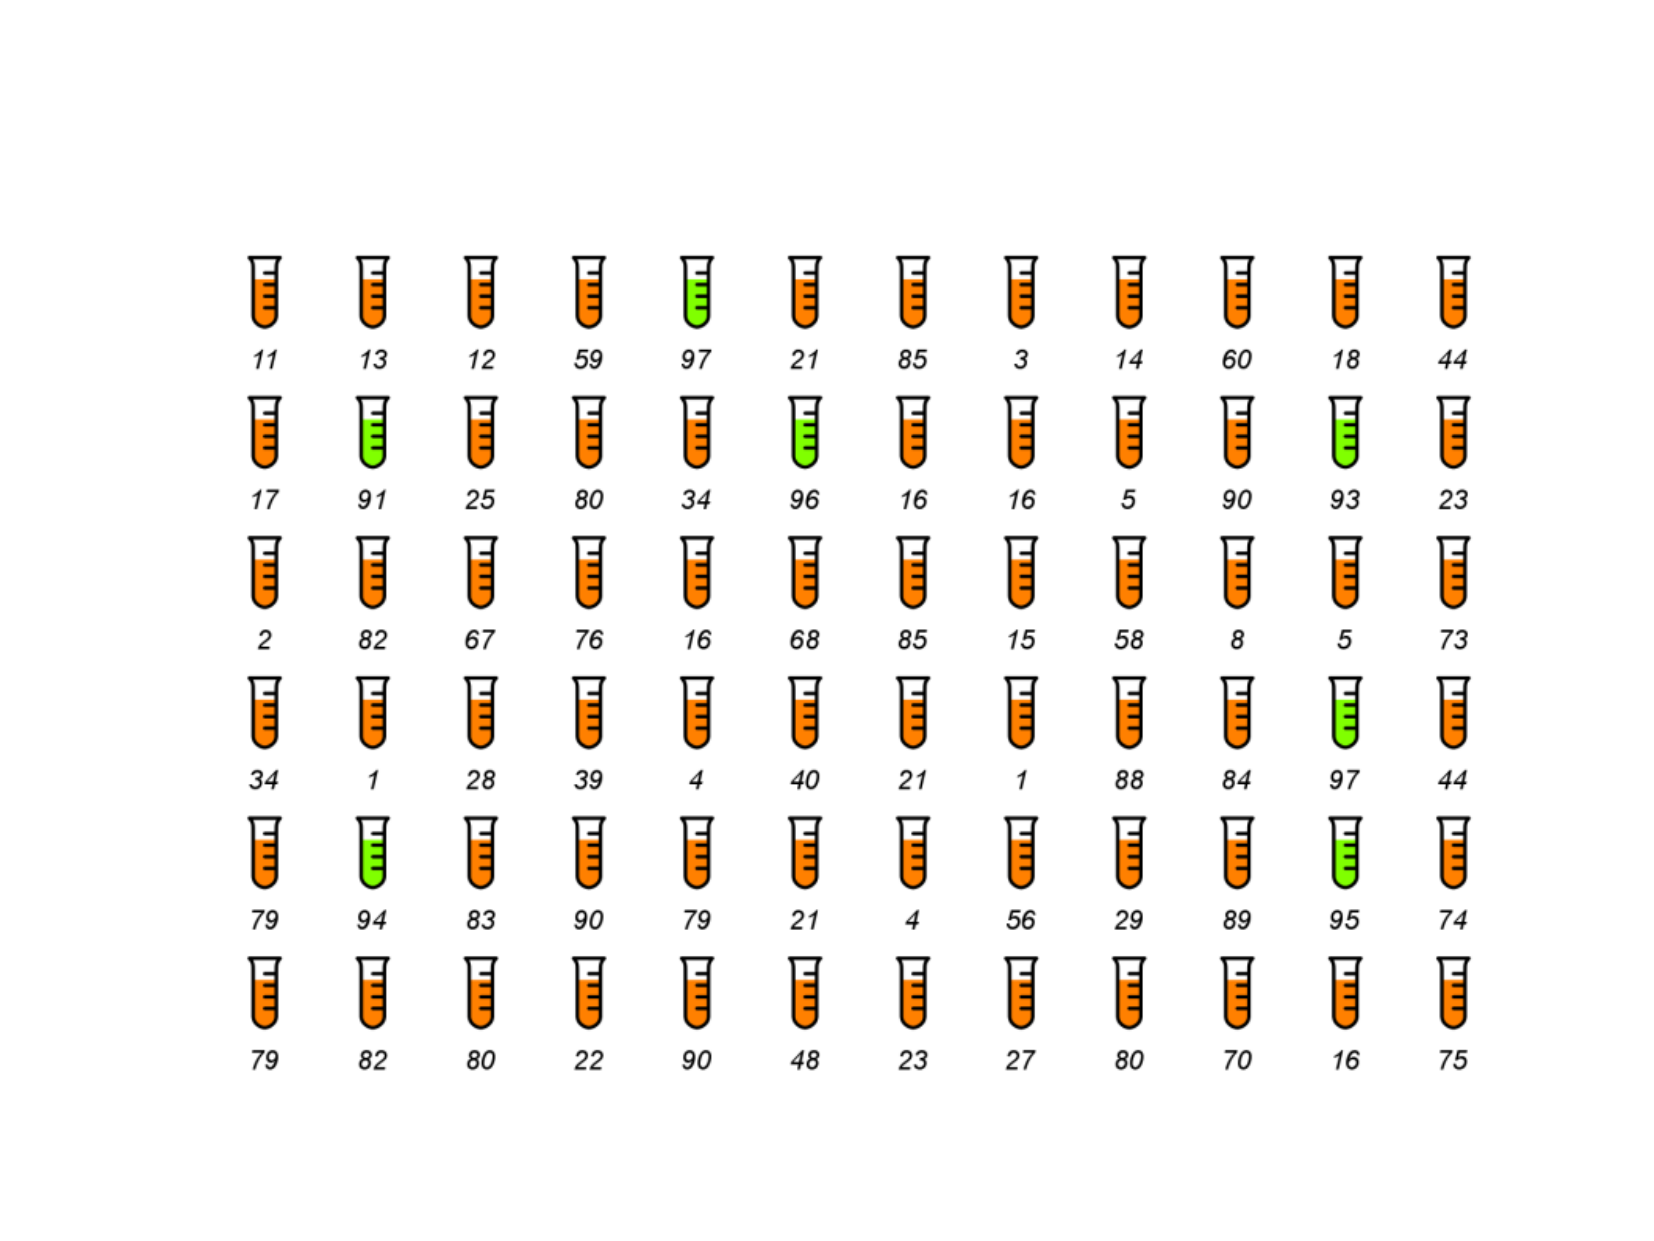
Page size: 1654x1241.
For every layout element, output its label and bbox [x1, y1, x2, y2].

picture [210, 239, 1507, 1081]
